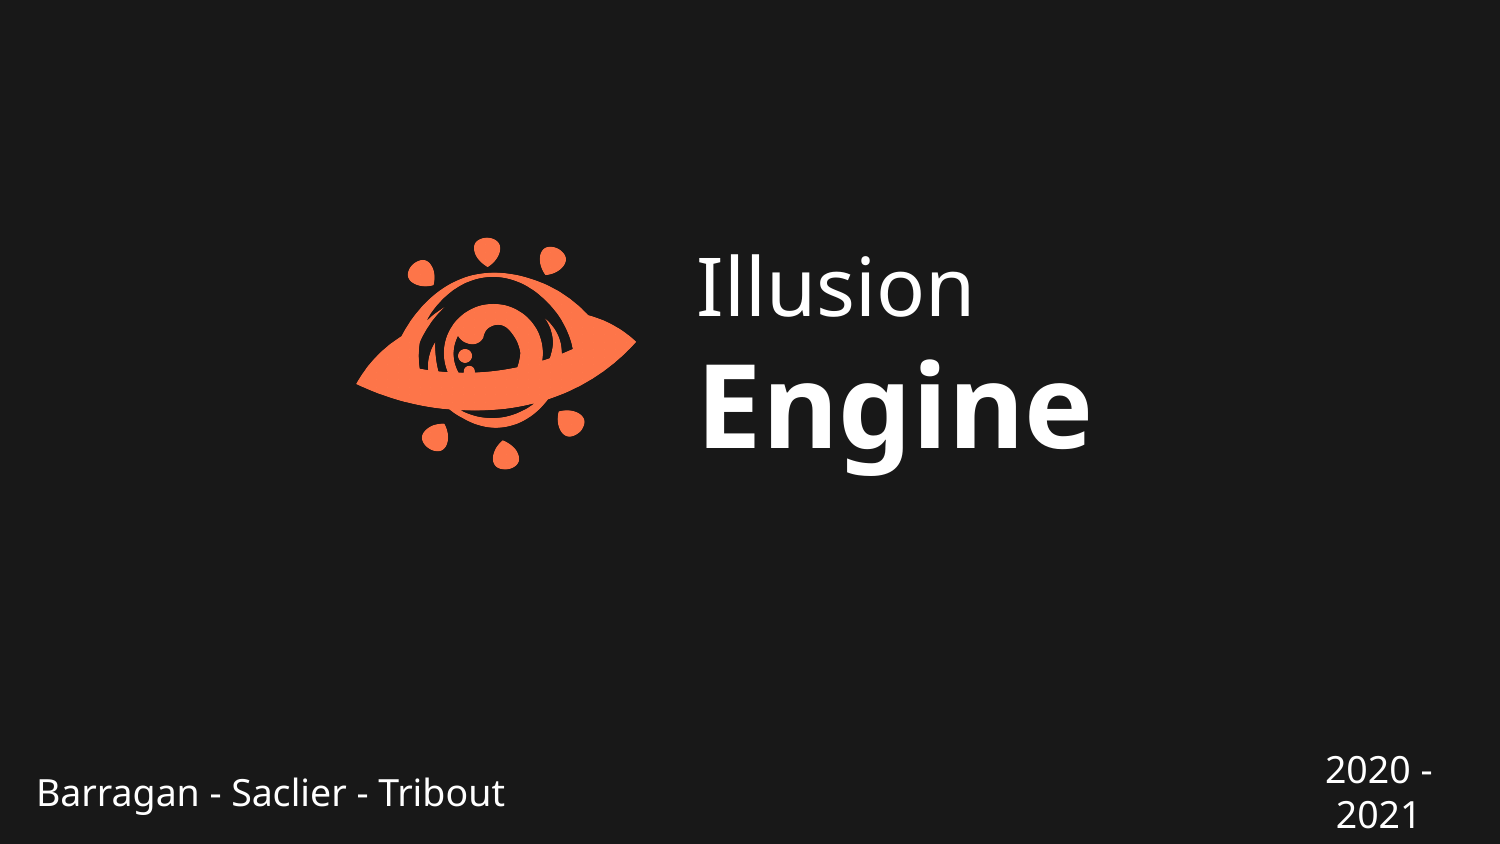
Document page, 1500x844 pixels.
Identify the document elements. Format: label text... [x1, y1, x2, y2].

subtitle Barragan - Saclier - Tribout [21, 751, 676, 832]
title Illusion Engine [681, 228, 1145, 479]
subtitle 2020 - 2021 [1273, 751, 1484, 832]
picture [355, 237, 637, 470]
